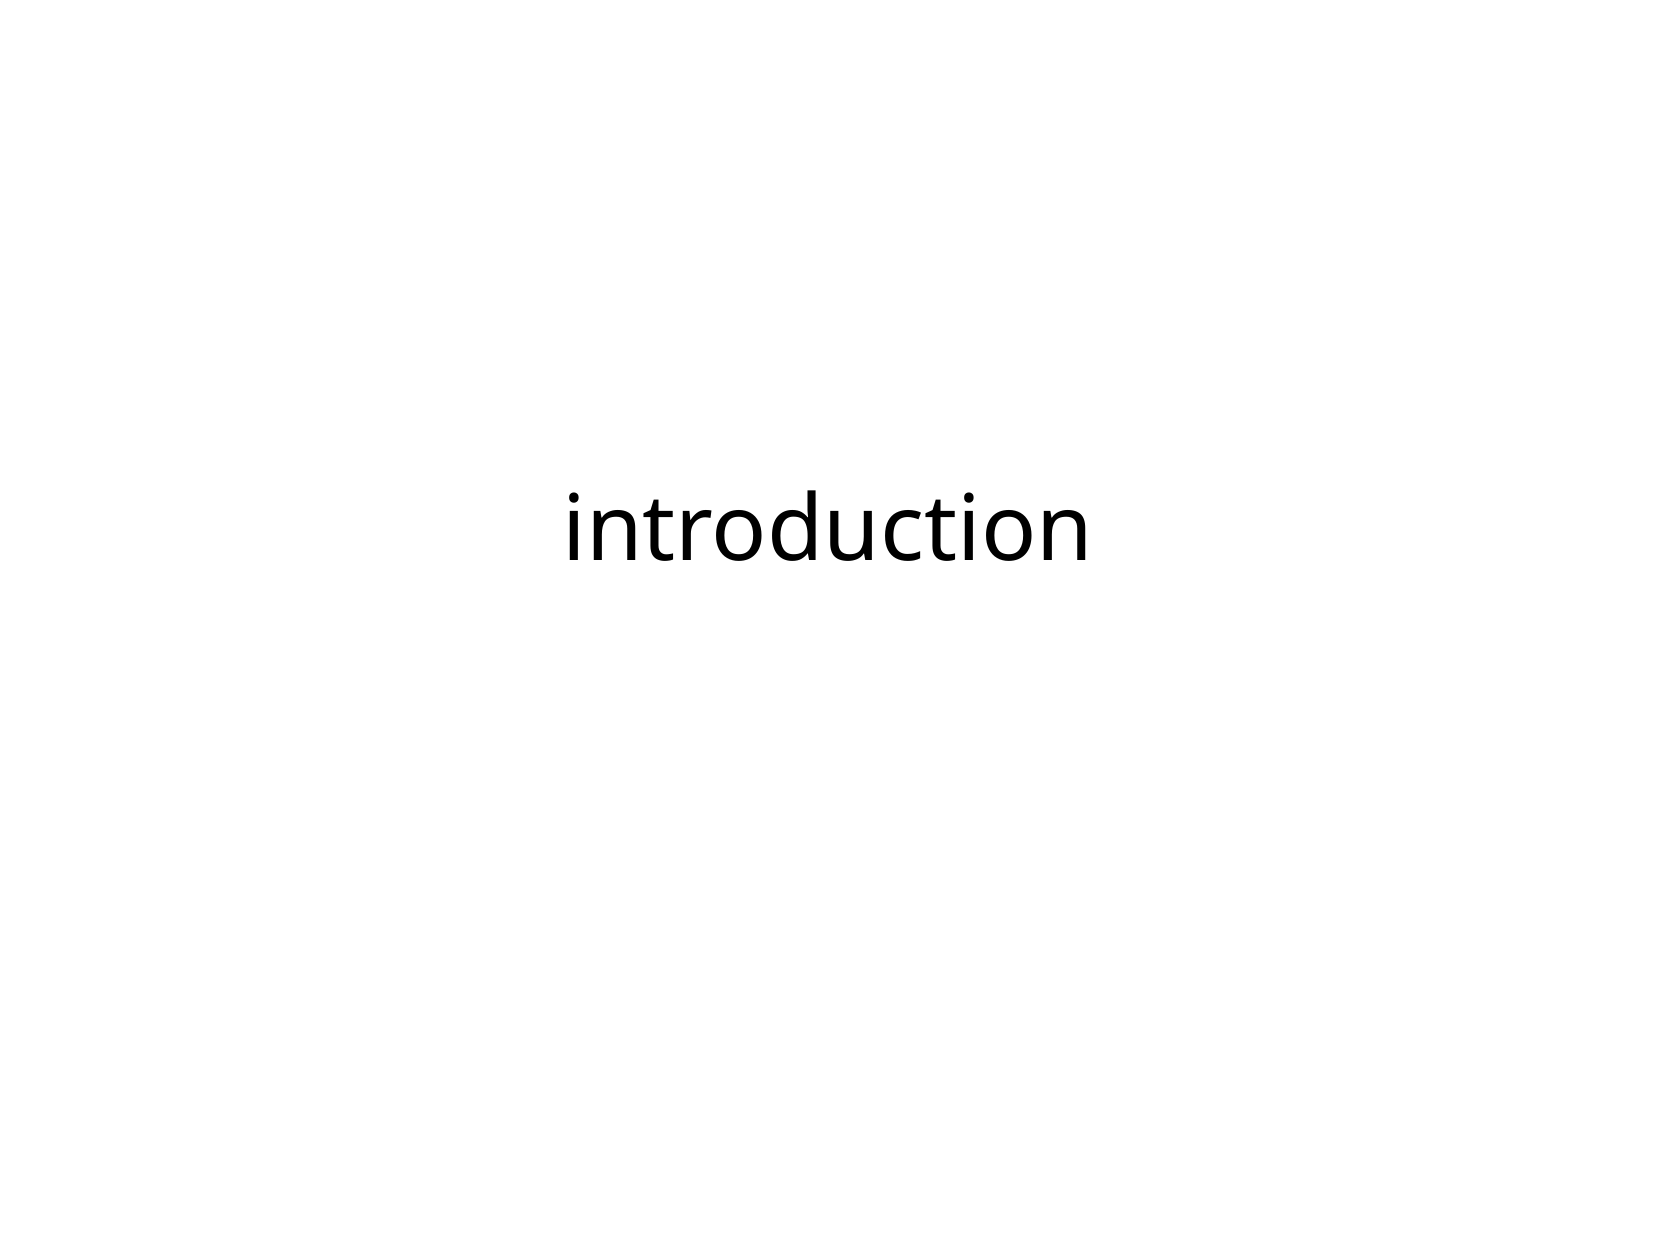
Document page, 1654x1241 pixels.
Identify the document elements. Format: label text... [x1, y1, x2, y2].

title introduction [84, 420, 1573, 628]
